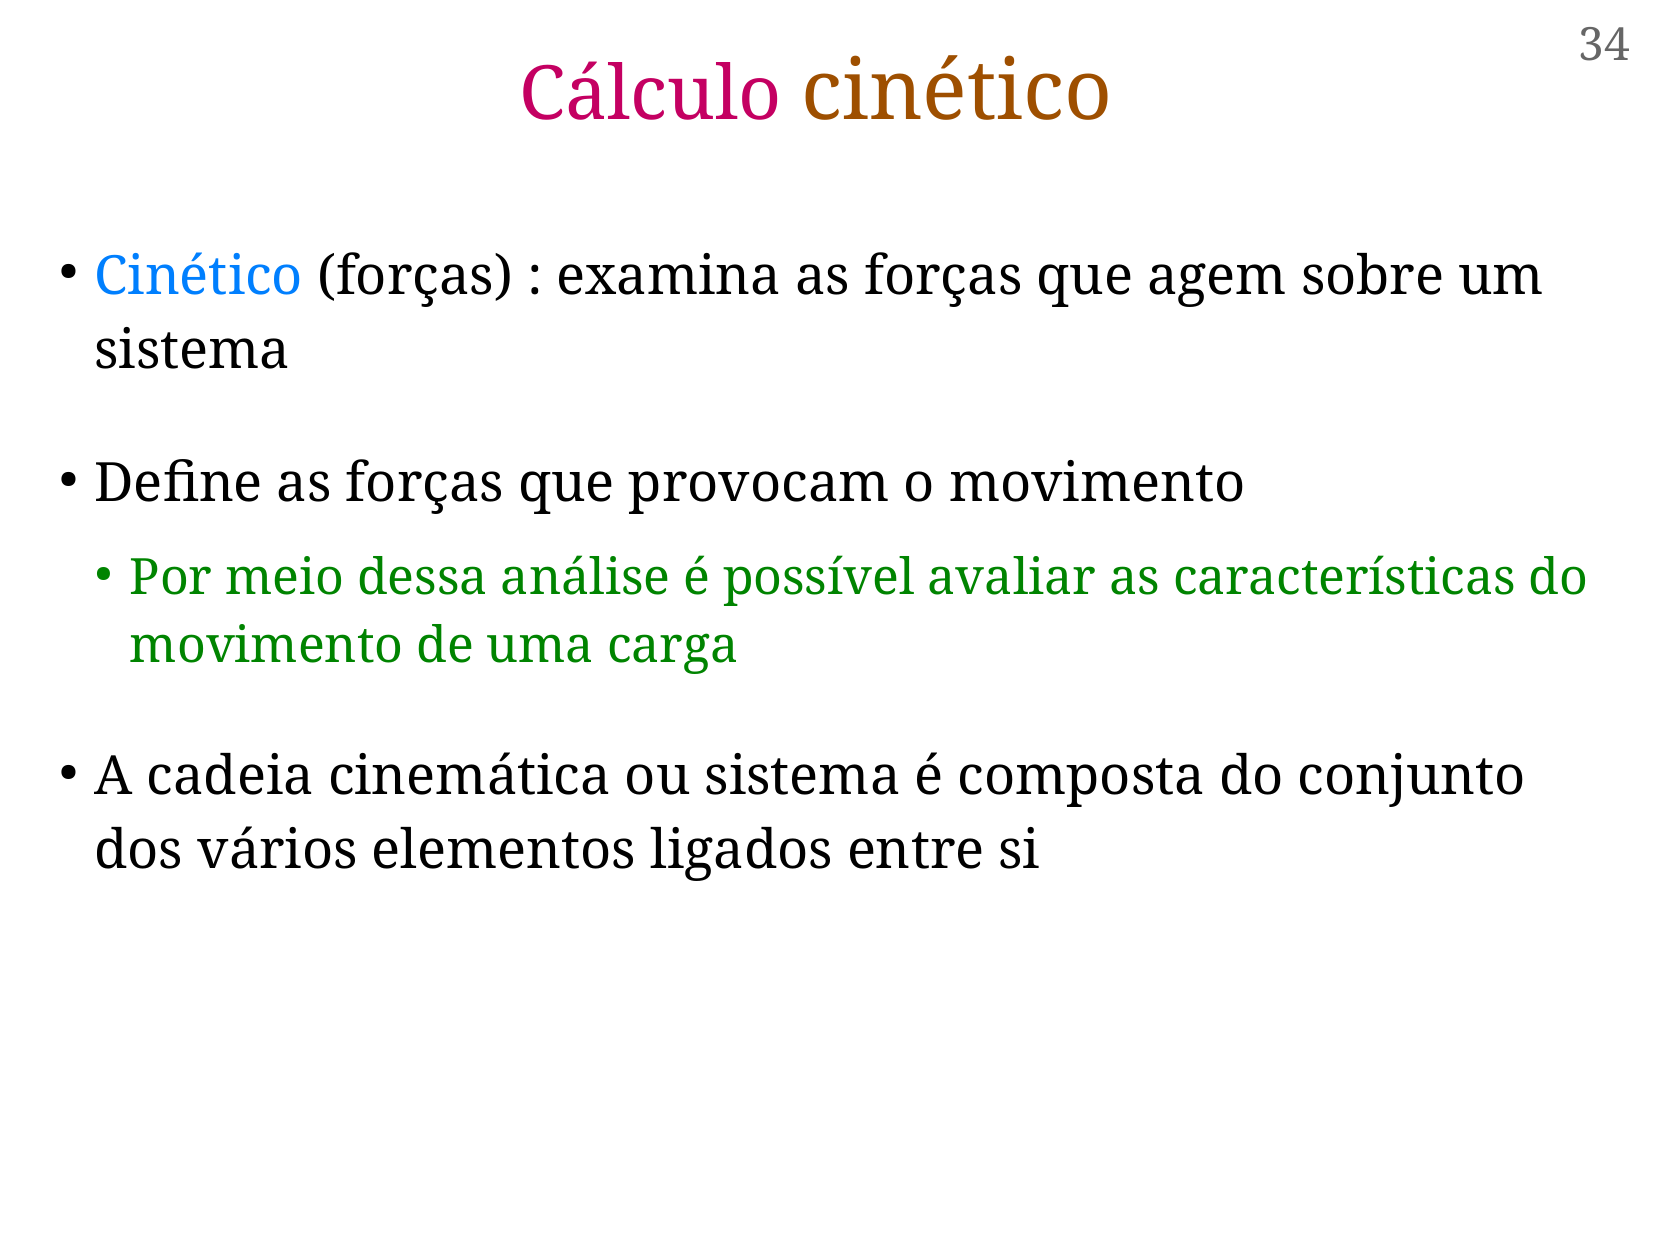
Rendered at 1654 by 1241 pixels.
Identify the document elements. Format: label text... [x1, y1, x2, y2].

title Cálculo cinético [59, 29, 1595, 148]
list Cinético (forças) : examina as forças que agem sobre um sistema Define as forças que provocam o movimento Por meio dessa análise é possível avaliar as características do movimento de uma carga A cadeia cinemática ou sistema é composta do conjunto dos vários elementos ligados entre si [59, 236, 1595, 1211]
